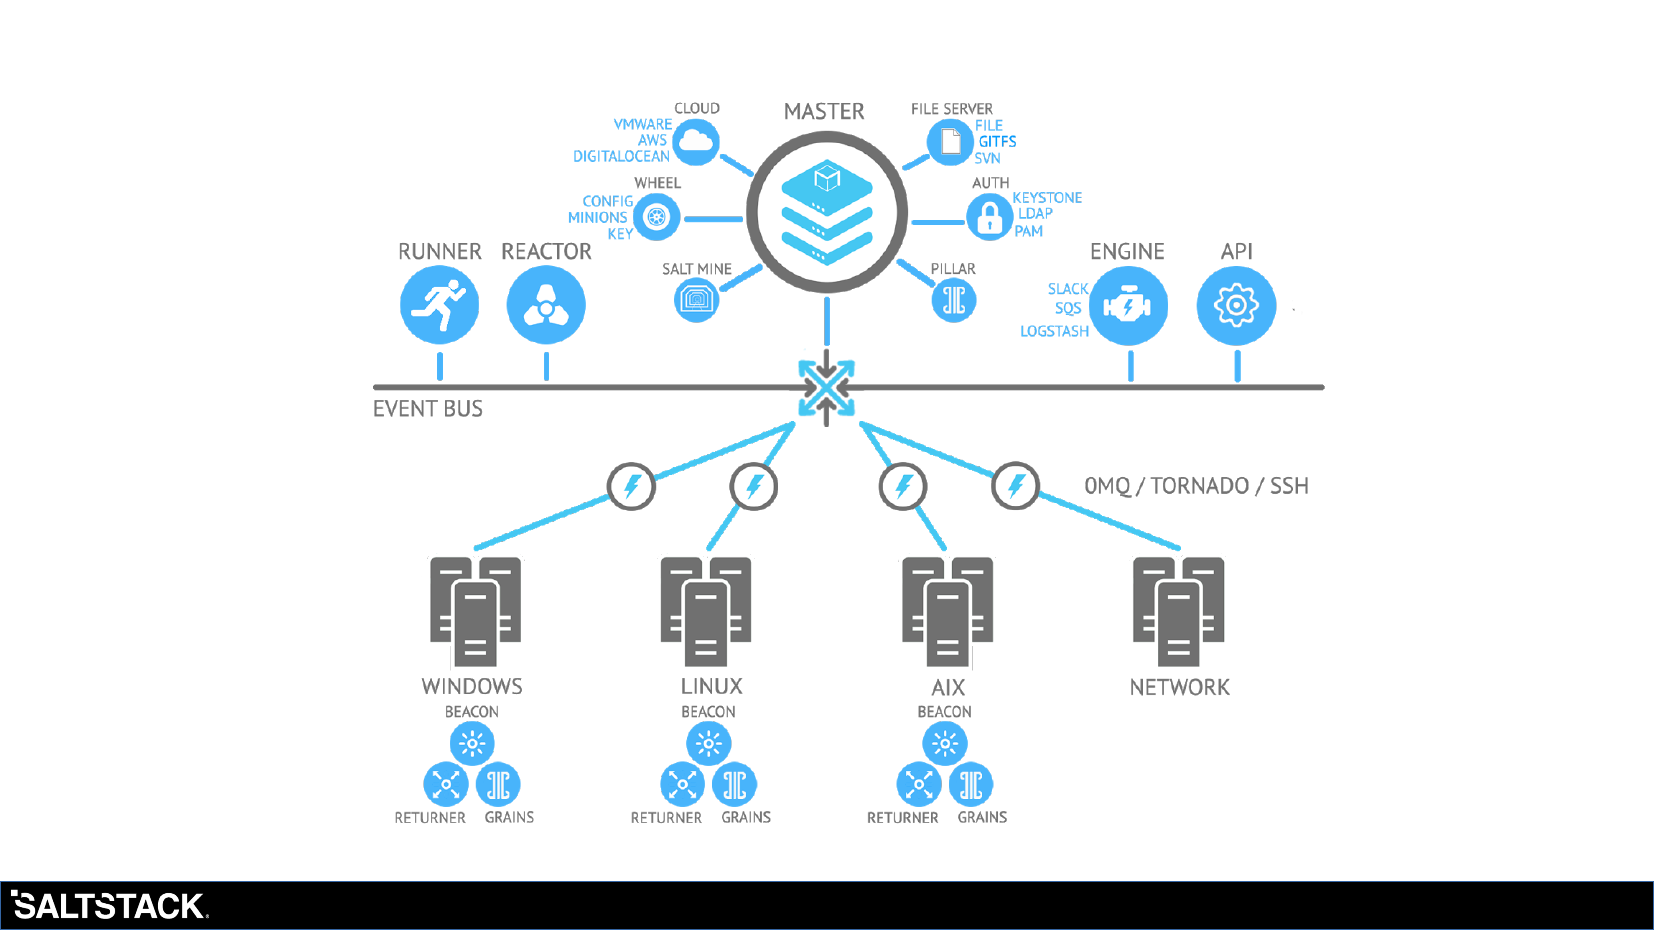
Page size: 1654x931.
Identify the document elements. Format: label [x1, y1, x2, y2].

picture [11, 873, 209, 931]
picture [190, 80, 1463, 850]
text_box [209, 881, 1654, 930]
text_box [0, 881, 11, 930]
